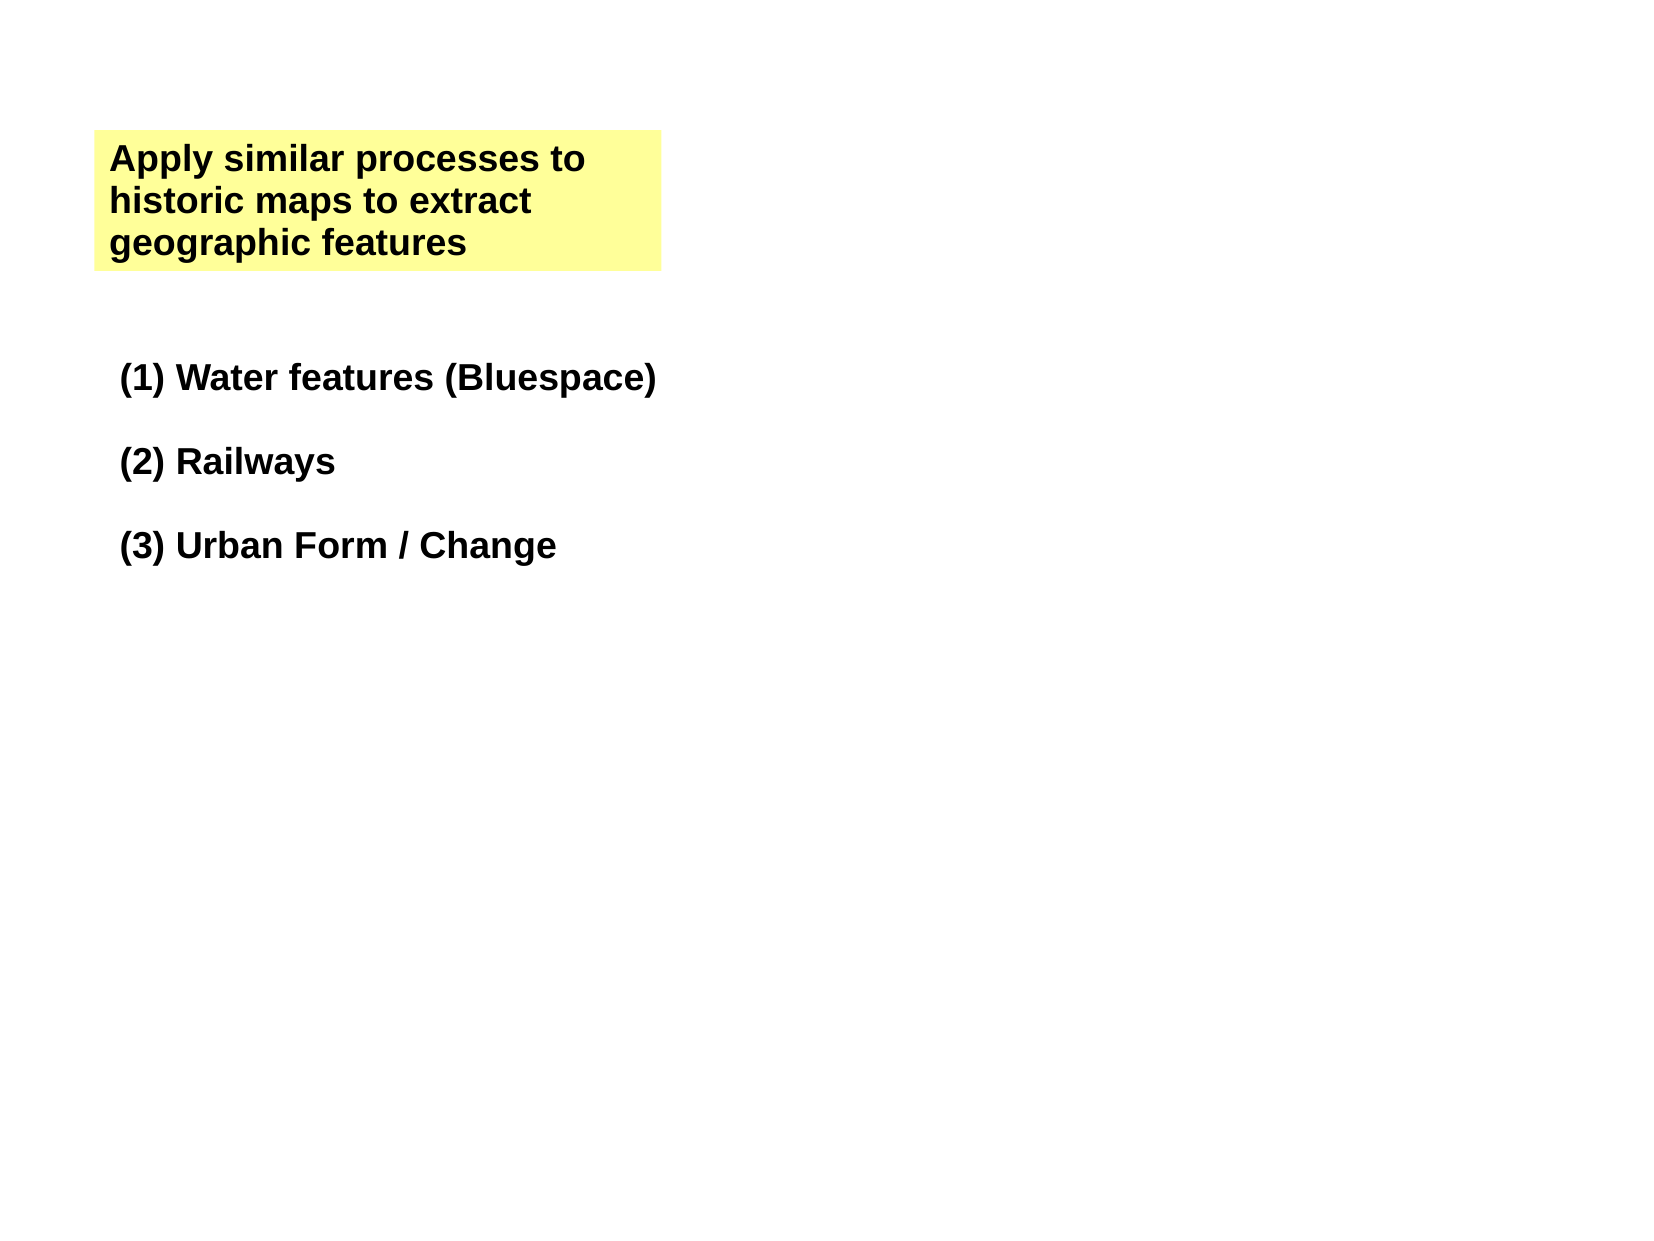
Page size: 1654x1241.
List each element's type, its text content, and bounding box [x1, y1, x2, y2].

text_box Apply similar processes to historic maps to extract geographic features [94, 130, 662, 271]
text_box (1) Water features (Bluespace) (2) Railways (3) Urban Form / Change [104, 307, 1406, 826]
